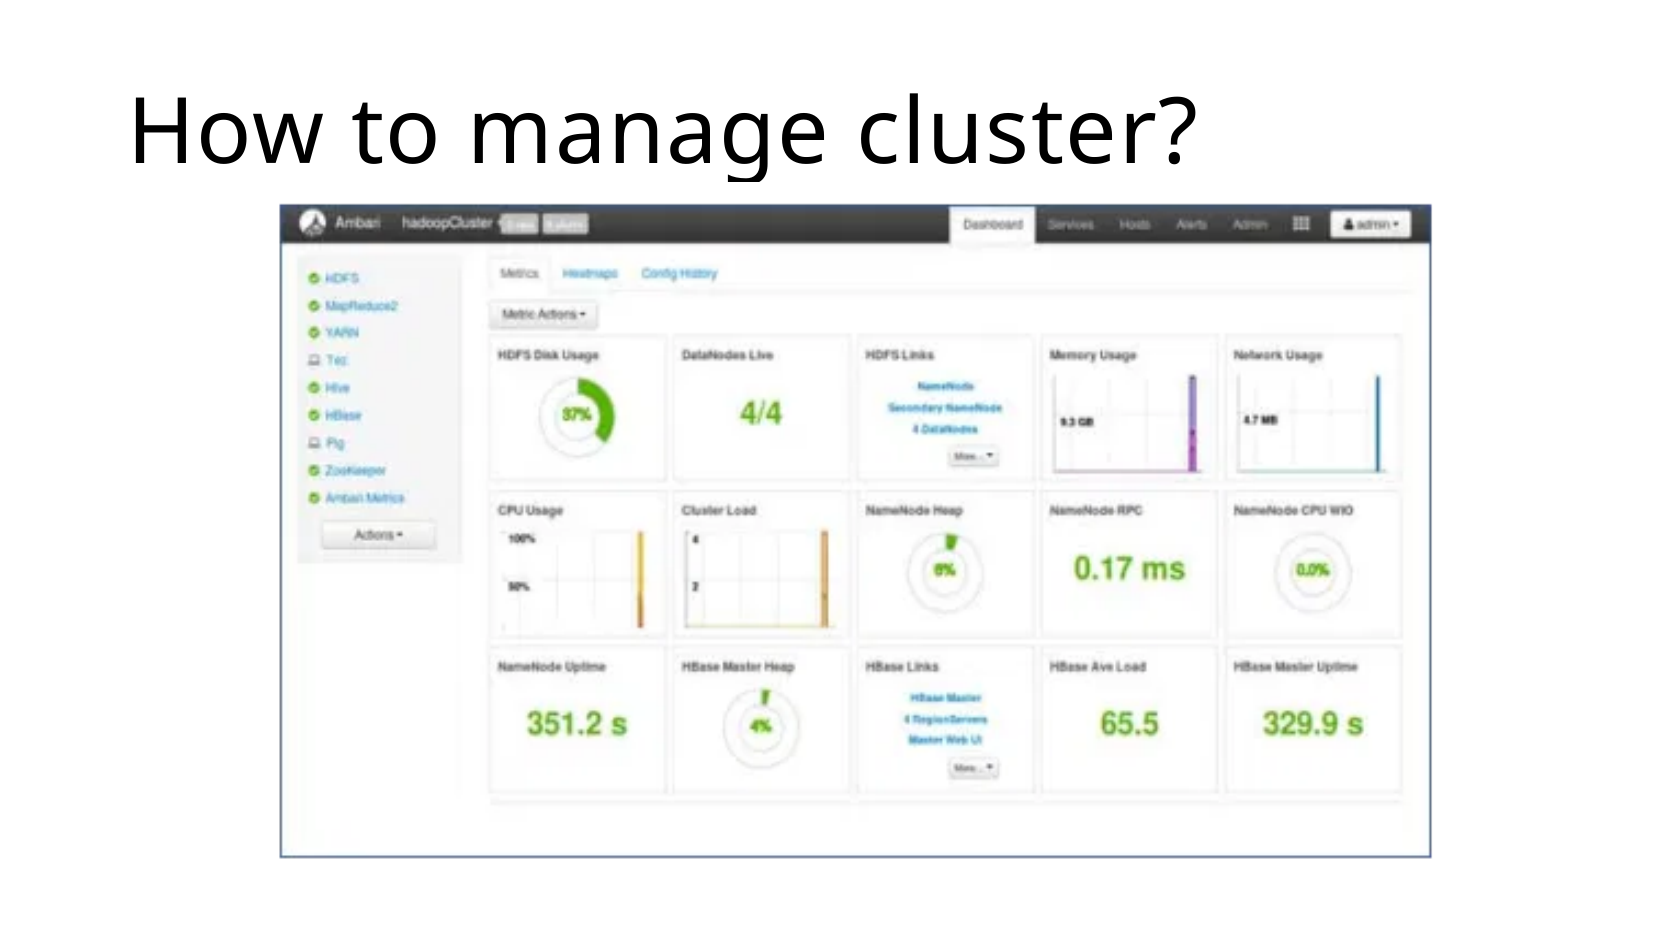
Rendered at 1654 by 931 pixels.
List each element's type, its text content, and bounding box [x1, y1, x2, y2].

title How to manage cluster? [127, 69, 1654, 187]
picture [254, 182, 1465, 884]
